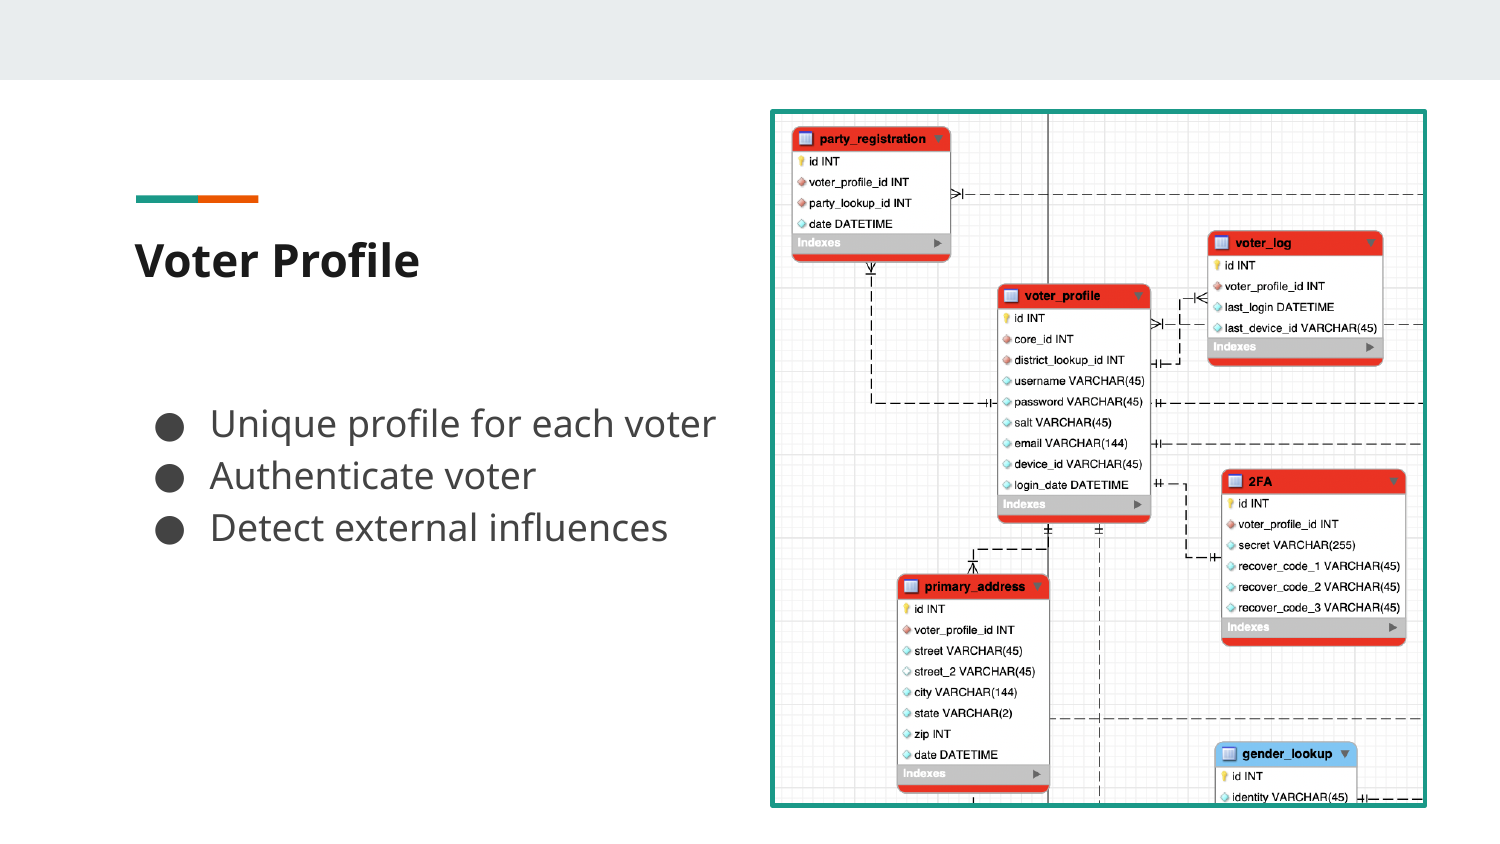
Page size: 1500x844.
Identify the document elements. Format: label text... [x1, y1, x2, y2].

list Unique profile for each voter Authenticate voter Detect external influences [119, 378, 734, 750]
picture [774, 113, 1423, 804]
title Voter Profile [119, 216, 770, 305]
